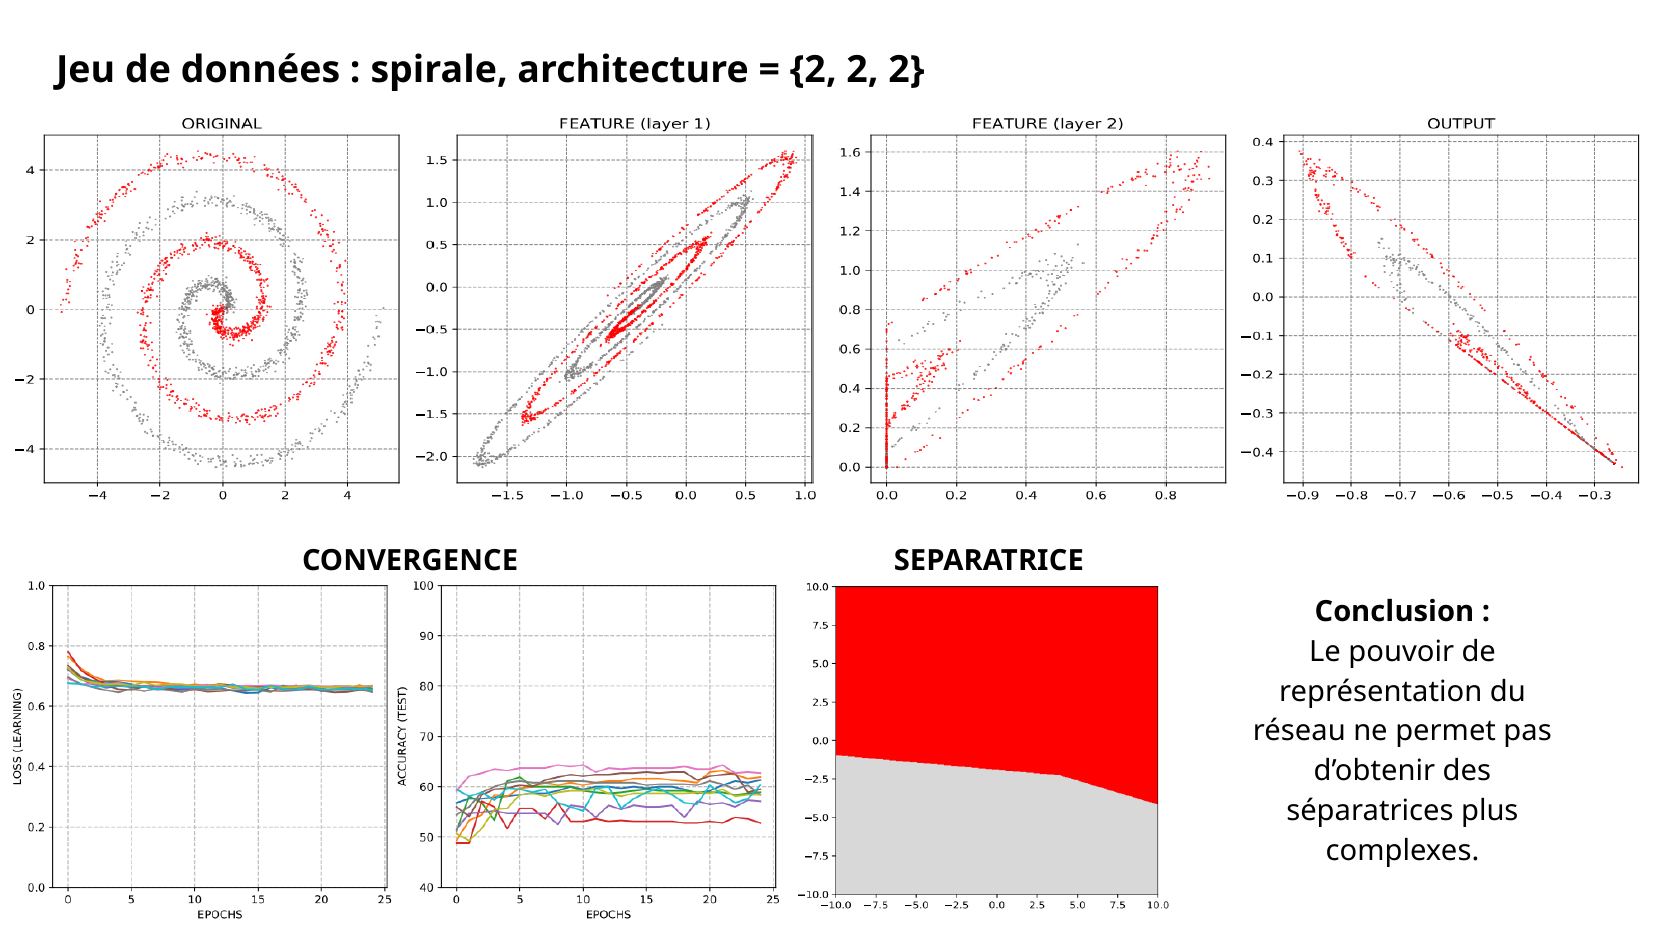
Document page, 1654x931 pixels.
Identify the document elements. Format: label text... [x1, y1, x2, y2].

text_box SEPARATRICE [803, 531, 1176, 580]
text_box Conclusion : Le pouvoir de représentation du réseau ne permet pas d’obtenir des séparatrices plus complexes. [1216, 561, 1589, 898]
text_box Jeu de données : spirale, architecture = {2, 2, 2} [41, 35, 1217, 93]
text_box CONVERGENCE [224, 531, 597, 572]
picture [0, 572, 1182, 928]
picture [0, 106, 1654, 514]
